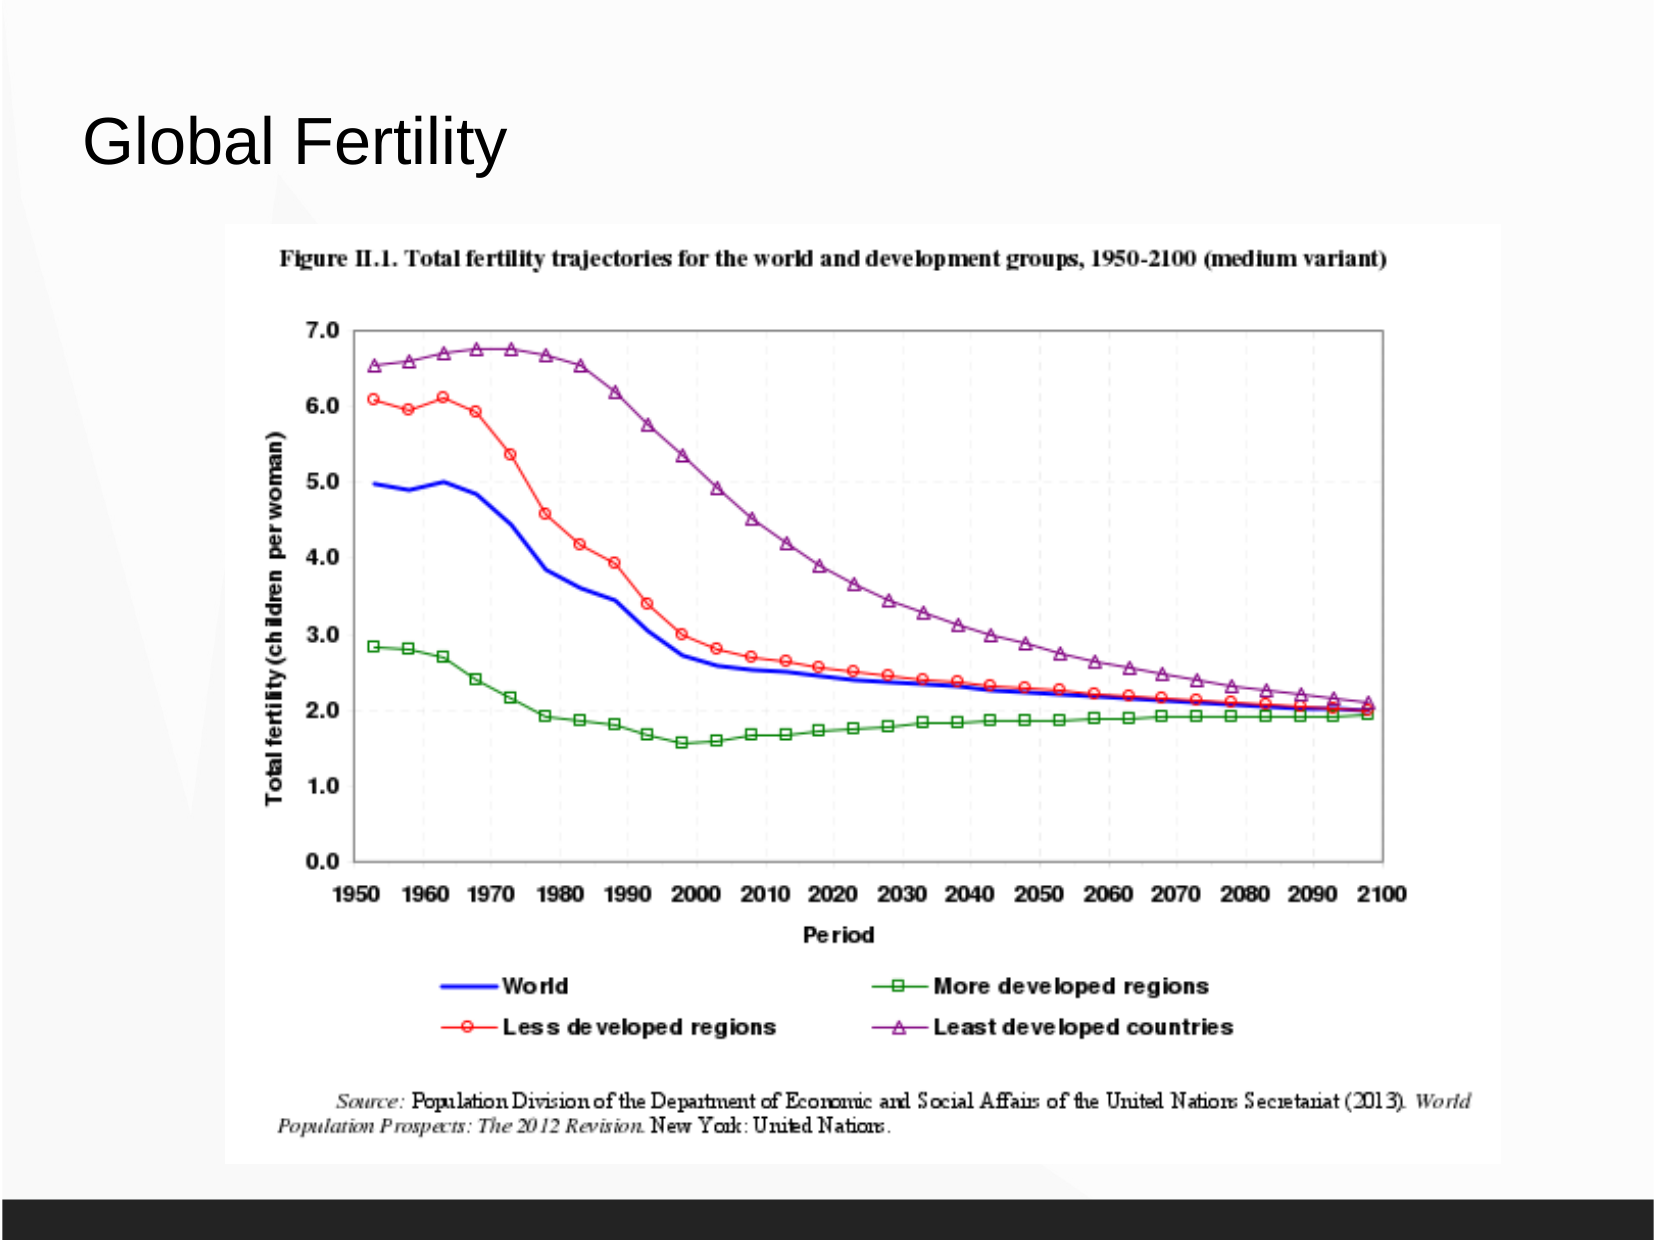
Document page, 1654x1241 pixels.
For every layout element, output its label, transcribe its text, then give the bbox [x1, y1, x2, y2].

title Global Fertility [82, 45, 1571, 238]
picture [2, 0, 1654, 1241]
